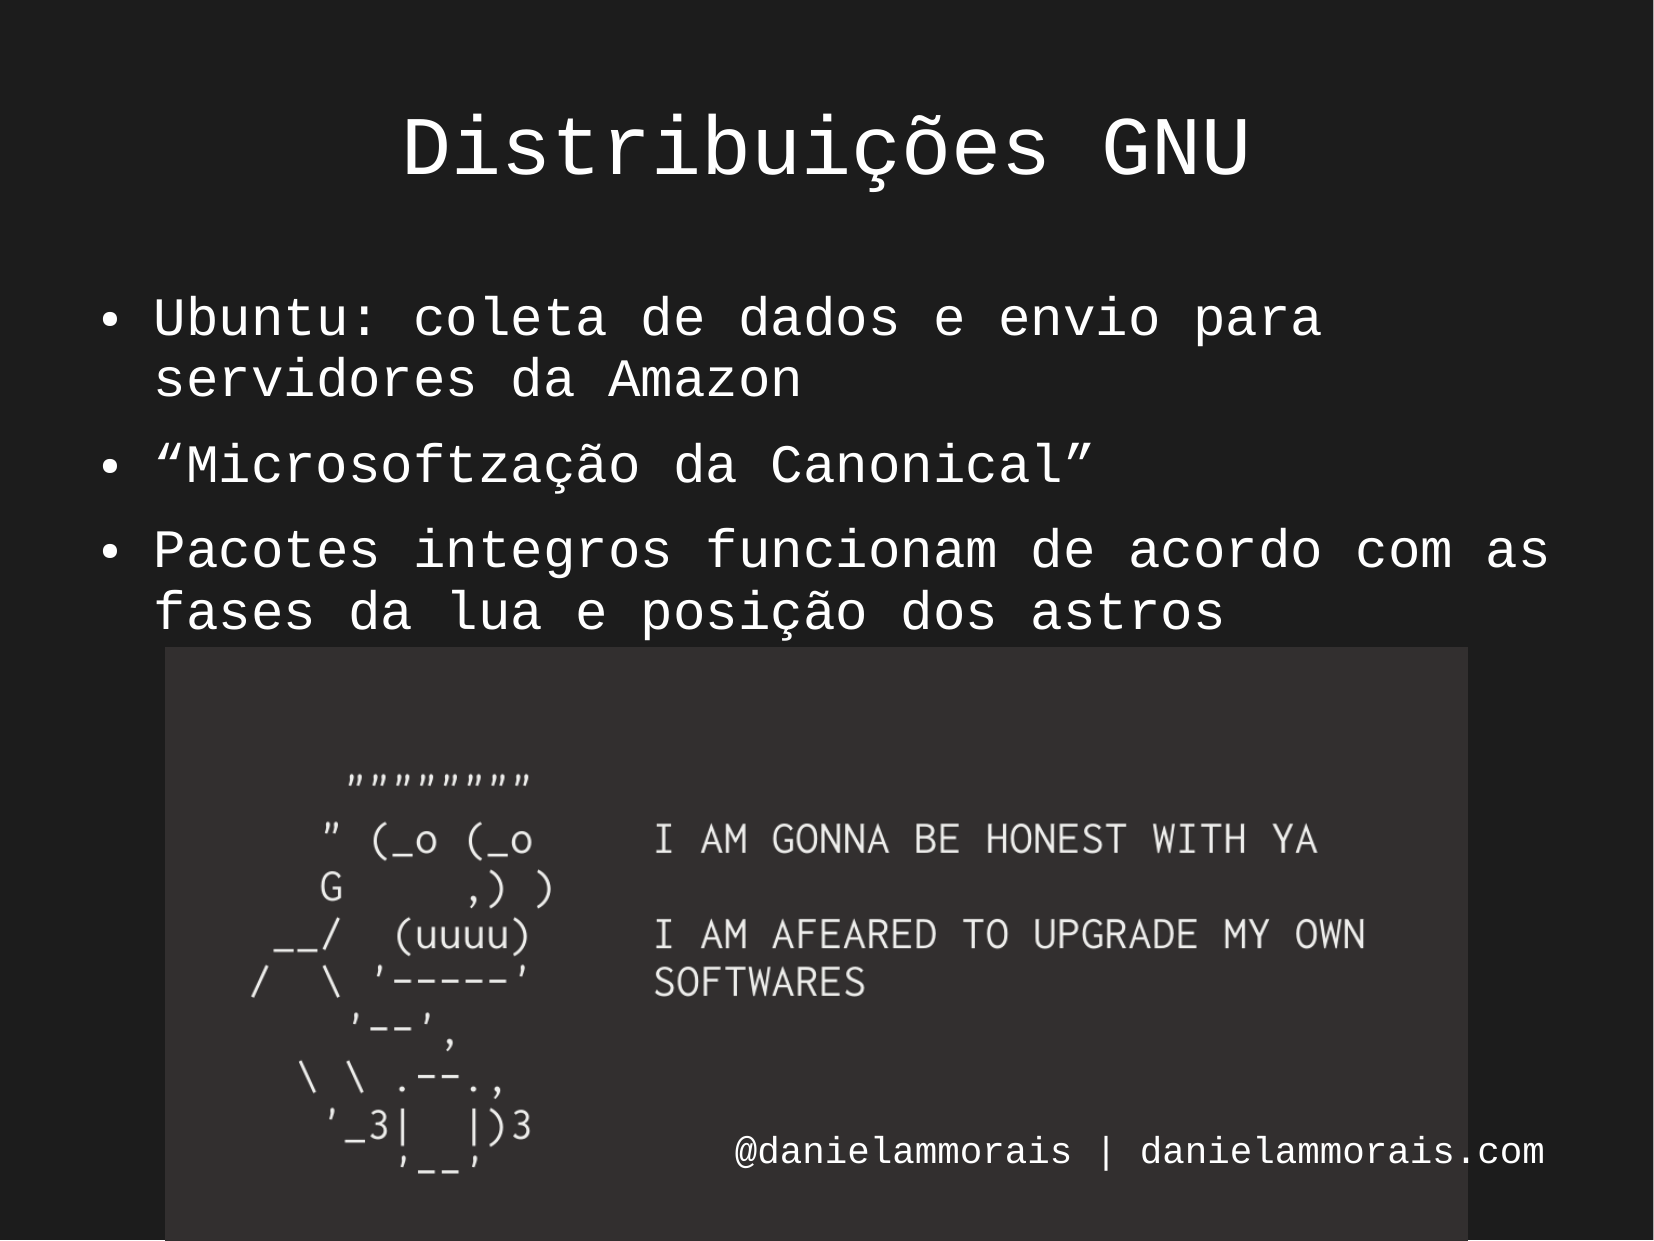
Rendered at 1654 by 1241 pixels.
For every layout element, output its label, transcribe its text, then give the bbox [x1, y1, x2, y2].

text_box @danielammorais | danielammorais.com [720, 1125, 1654, 1226]
title Distribuições GNU [82, 49, 1571, 257]
picture [165, 647, 1468, 1241]
list Ubuntu: coleta de dados e envio para servidores da Amazon “Microsoftzação da Canonical” Pacotes integros funcionam de acordo com as fases da lua e posição dos astros [82, 290, 1571, 1010]
